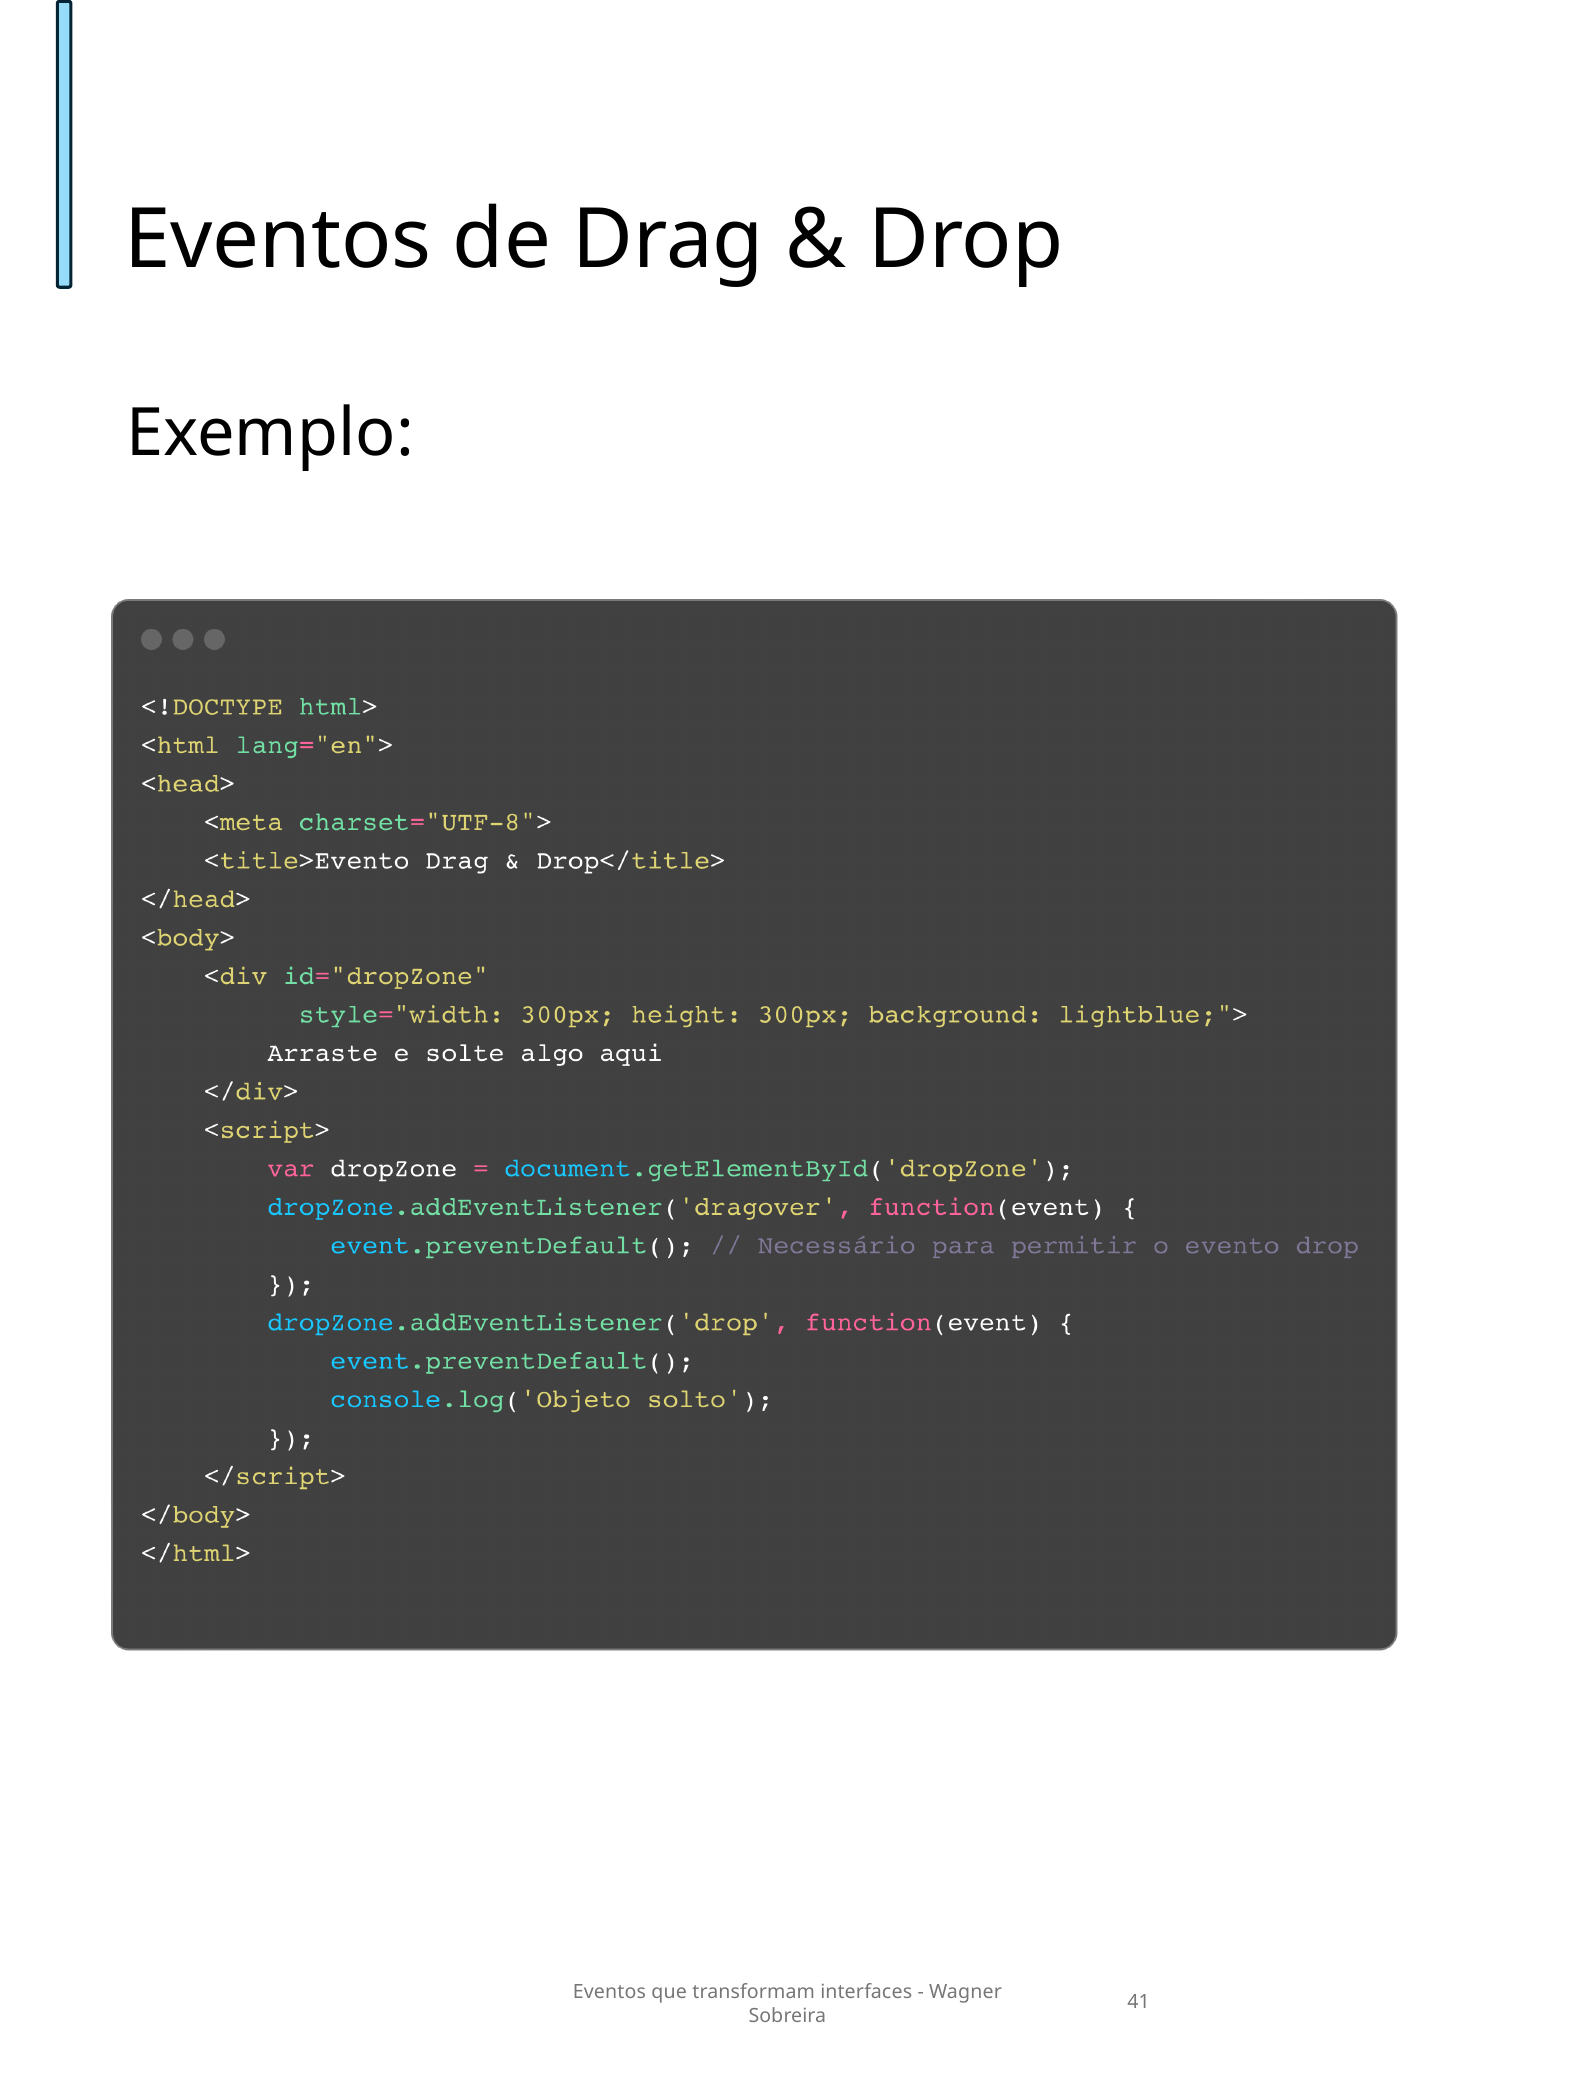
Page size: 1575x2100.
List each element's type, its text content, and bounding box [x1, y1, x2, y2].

footer Eventos que transformam interfaces - Wagner Sobreira [521, 1946, 1054, 2059]
picture [0, 487, 1509, 1762]
slide_number 41 [1112, 1946, 1467, 2059]
text_box [57, 1, 71, 288]
text_box Exemplo: [111, 390, 1476, 485]
text_box Eventos de Drag & Drop [109, 188, 1474, 343]
